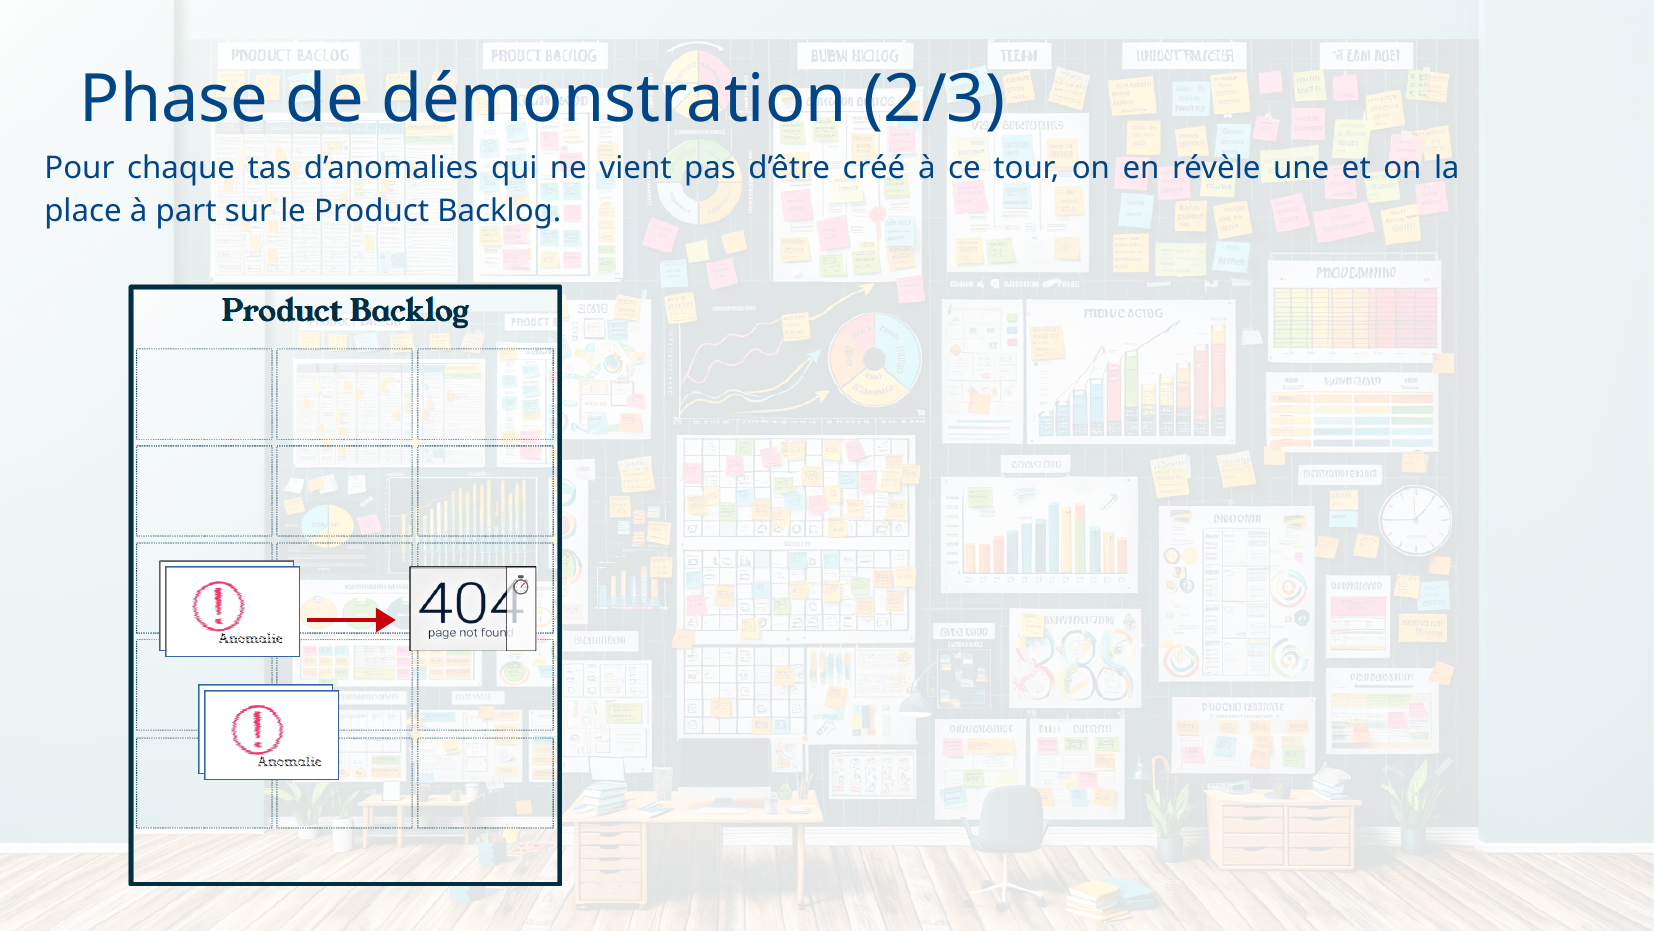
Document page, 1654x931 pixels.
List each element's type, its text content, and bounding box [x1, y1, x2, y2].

text_box Phase de démonstration (2/3) [29, 29, 1447, 138]
picture [0, 0, 1654, 931]
text_box Pour chaque tas d’anomalies qui ne vient pas d’être créé à ce tour, on en révèle une et on la place à part sur le Product Backlog. [29, 138, 1477, 384]
